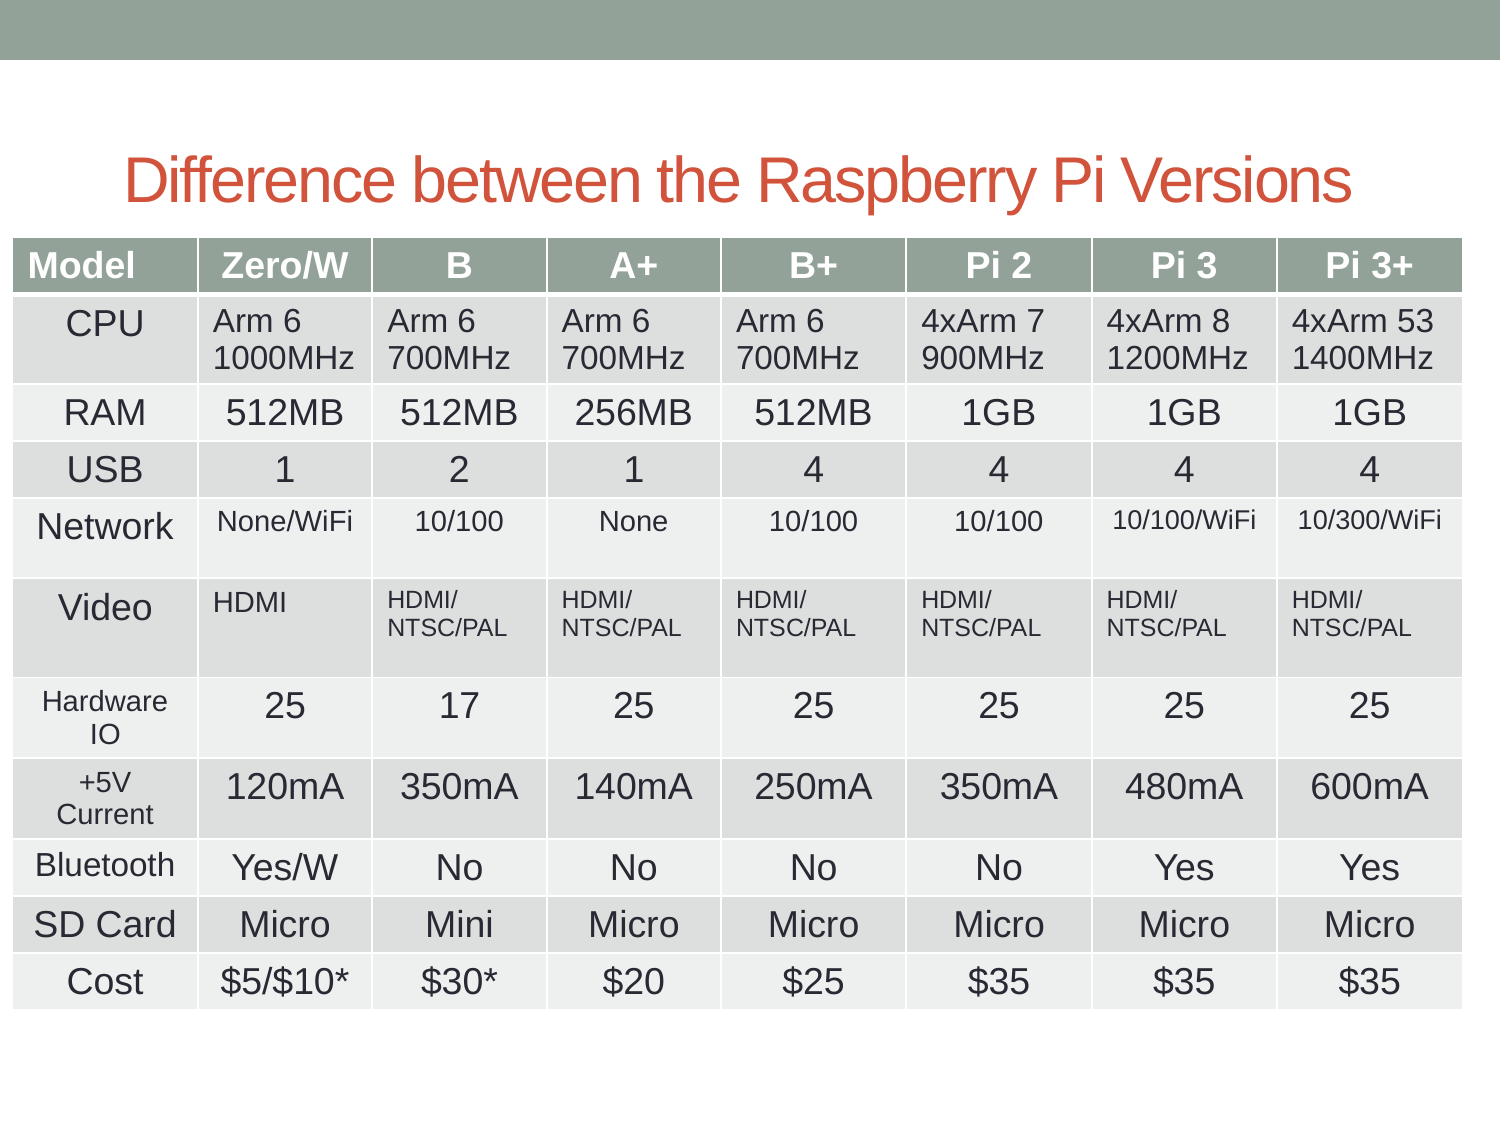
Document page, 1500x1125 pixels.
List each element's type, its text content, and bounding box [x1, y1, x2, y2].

table_cell $25 [722, 954, 905, 1009]
table_cell 512MB [199, 385, 371, 440]
table_cell Arm 6 700MHz [373, 297, 546, 383]
table_cell Arm 6 700MHz [548, 297, 720, 383]
table_cell 10/100/WiFi [1093, 499, 1276, 577]
table_cell 10/100 [722, 499, 905, 577]
table_cell No [907, 840, 1091, 895]
table_cell HDMI/NTSC/PAL [548, 579, 720, 677]
table_cell 250mA [722, 759, 905, 838]
table_cell $35 [1278, 954, 1462, 1009]
table_cell $35 [907, 954, 1091, 1009]
table_header Pi 3+ [1278, 238, 1462, 292]
table_cell HDMI/NTSC/PAL [907, 579, 1091, 677]
table_cell 350mA [907, 759, 1091, 838]
table_cell HDMI/NTSC/PAL [722, 579, 905, 677]
table_cell 25 [548, 678, 720, 757]
table_cell Yes/W [199, 840, 371, 895]
table_cell HDMI [199, 579, 371, 677]
table_cell 4 [907, 442, 1091, 497]
table_cell Bluetooth [13, 840, 197, 895]
table_header B [373, 238, 546, 292]
table_cell Video [13, 579, 197, 677]
table_cell CPU [13, 297, 197, 383]
table_cell Micro [1278, 897, 1462, 952]
table_cell HDMI/NTSC/PAL [1093, 579, 1276, 677]
table_cell $35 [1093, 954, 1276, 1009]
table_cell HDMI/NTSC/PAL [373, 579, 546, 677]
table_cell Mini [373, 897, 546, 952]
table_cell 4xArm 8 1200MHz [1093, 297, 1276, 383]
table_cell 17 [373, 678, 546, 757]
table_cell 25 [722, 678, 905, 757]
table_cell 1GB [1093, 385, 1276, 440]
table_cell No [722, 840, 905, 895]
table_header Pi 3 [1093, 238, 1276, 292]
table_cell USB [13, 442, 197, 497]
table_cell Micro [548, 897, 720, 952]
table_cell 1GB [1278, 385, 1462, 440]
table_cell Micro [722, 897, 905, 952]
table_cell Cost [13, 954, 197, 1009]
table_cell Network [13, 499, 197, 577]
table_cell Micro [199, 897, 371, 952]
table_cell None [548, 499, 720, 577]
table_cell 600mA [1278, 759, 1462, 838]
table_cell 480mA [1093, 759, 1276, 838]
table_cell None/WiFi [199, 499, 371, 577]
table_cell 512MB [722, 385, 905, 440]
table_cell RAM [13, 385, 197, 440]
title Difference between the Raspberry Pi Versions [75, 87, 1425, 237]
table_cell SD Card [13, 897, 197, 952]
table_cell 1GB [907, 385, 1091, 440]
table_cell 25 [1278, 678, 1462, 757]
table_cell 4 [1278, 442, 1462, 497]
table_cell 1 [548, 442, 720, 497]
table_cell Micro [907, 897, 1091, 952]
table_cell 10/100 [373, 499, 546, 577]
table_cell Micro [1093, 897, 1276, 952]
table_cell Yes [1093, 840, 1276, 895]
table_cell 25 [907, 678, 1091, 757]
table_cell 4xArm 53 1400MHz [1278, 297, 1462, 383]
table_cell 4 [1093, 442, 1276, 497]
table_cell 140mA [548, 759, 720, 838]
table_cell 10/300/WiFi [1278, 499, 1462, 577]
table_cell +5V Current [13, 759, 197, 838]
table_cell 4 [722, 442, 905, 497]
table_cell $20 [548, 954, 720, 1009]
table_cell 2 [373, 442, 546, 497]
table_header Zero/W [199, 238, 371, 292]
table_cell HDMI/NTSC/PAL [1278, 579, 1462, 677]
table_cell 120mA [199, 759, 371, 838]
table_header Pi 2 [907, 238, 1091, 292]
table_cell 1 [199, 442, 371, 497]
table_cell 4xArm 7 900MHz [907, 297, 1091, 383]
table_cell 25 [1093, 678, 1276, 757]
table_cell 25 [199, 678, 371, 757]
table_cell 350mA [373, 759, 546, 838]
table_header A+ [548, 238, 720, 292]
table_header Model [13, 238, 197, 292]
table_cell 512MB [373, 385, 546, 440]
table_cell Arm 6 700MHz [722, 297, 905, 383]
table_cell Arm 6 1000MHz [199, 297, 371, 383]
table_cell $5/$10* [199, 954, 371, 1009]
table_header B+ [722, 238, 905, 292]
table_cell Hardware IO [13, 678, 197, 757]
table_cell Yes [1278, 840, 1462, 895]
table_cell No [373, 840, 546, 895]
table_cell 256MB [548, 385, 720, 440]
table_cell $30* [373, 954, 546, 1009]
table_cell No [548, 840, 720, 895]
table_cell 10/100 [907, 499, 1091, 577]
